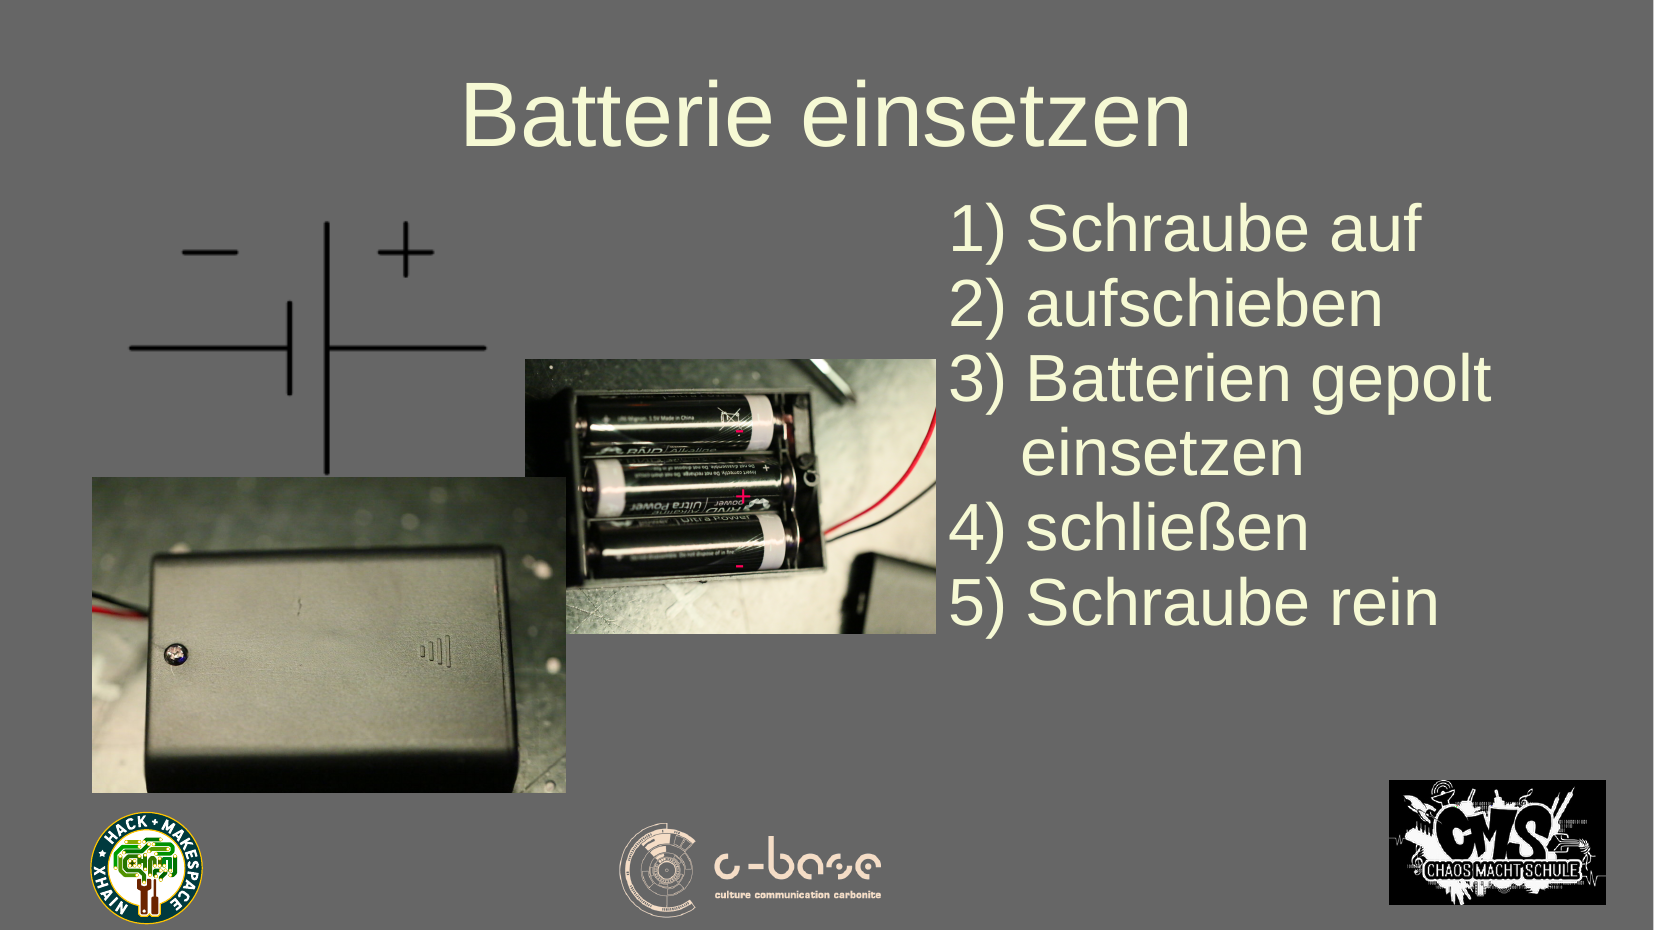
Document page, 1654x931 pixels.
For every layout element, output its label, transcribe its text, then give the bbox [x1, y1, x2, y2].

picture [17, 143, 936, 793]
text_box - + - [720, 369, 767, 589]
title Batterie einsetzen [82, 37, 1571, 193]
picture [1389, 780, 1606, 905]
subtitle Schraube auf aufschieben Batterien gepolt einsetzen schließen Schraube rein [948, 145, 1501, 686]
picture [609, 809, 897, 931]
